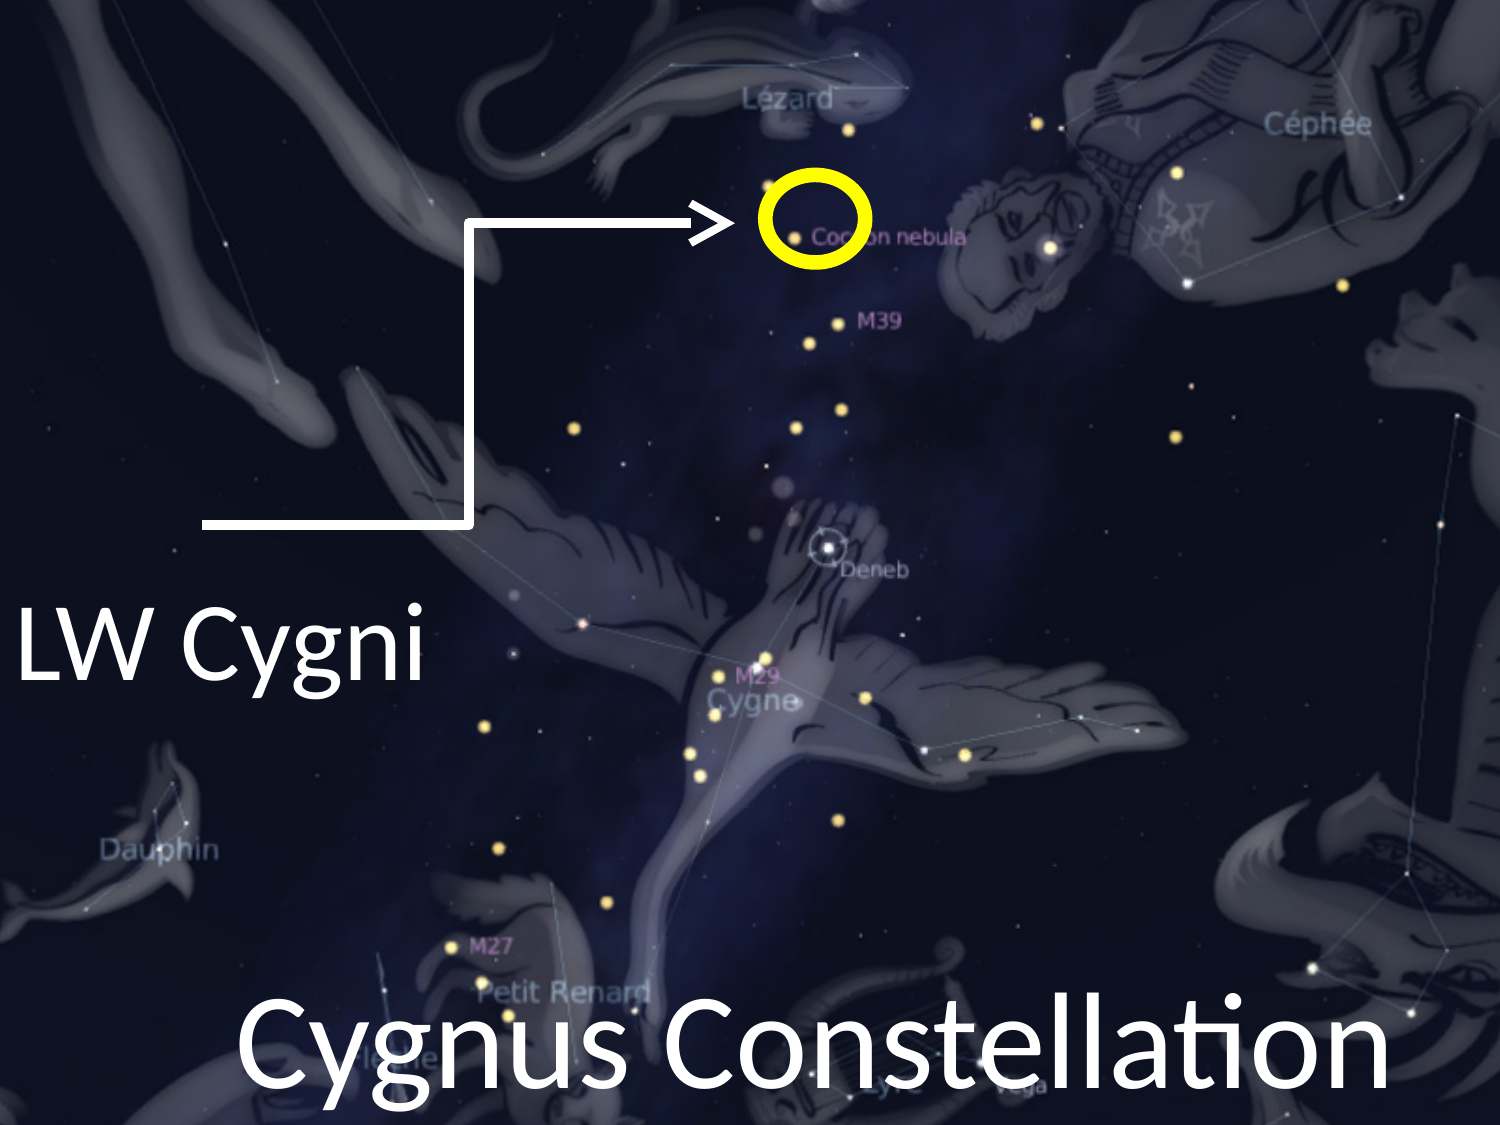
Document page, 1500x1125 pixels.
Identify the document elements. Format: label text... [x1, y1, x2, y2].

picture [0, 0, 1500, 1125]
text_box Cygnus Constellation [174, 943, 1456, 1123]
text_box LW Cygni [0, 560, 550, 711]
